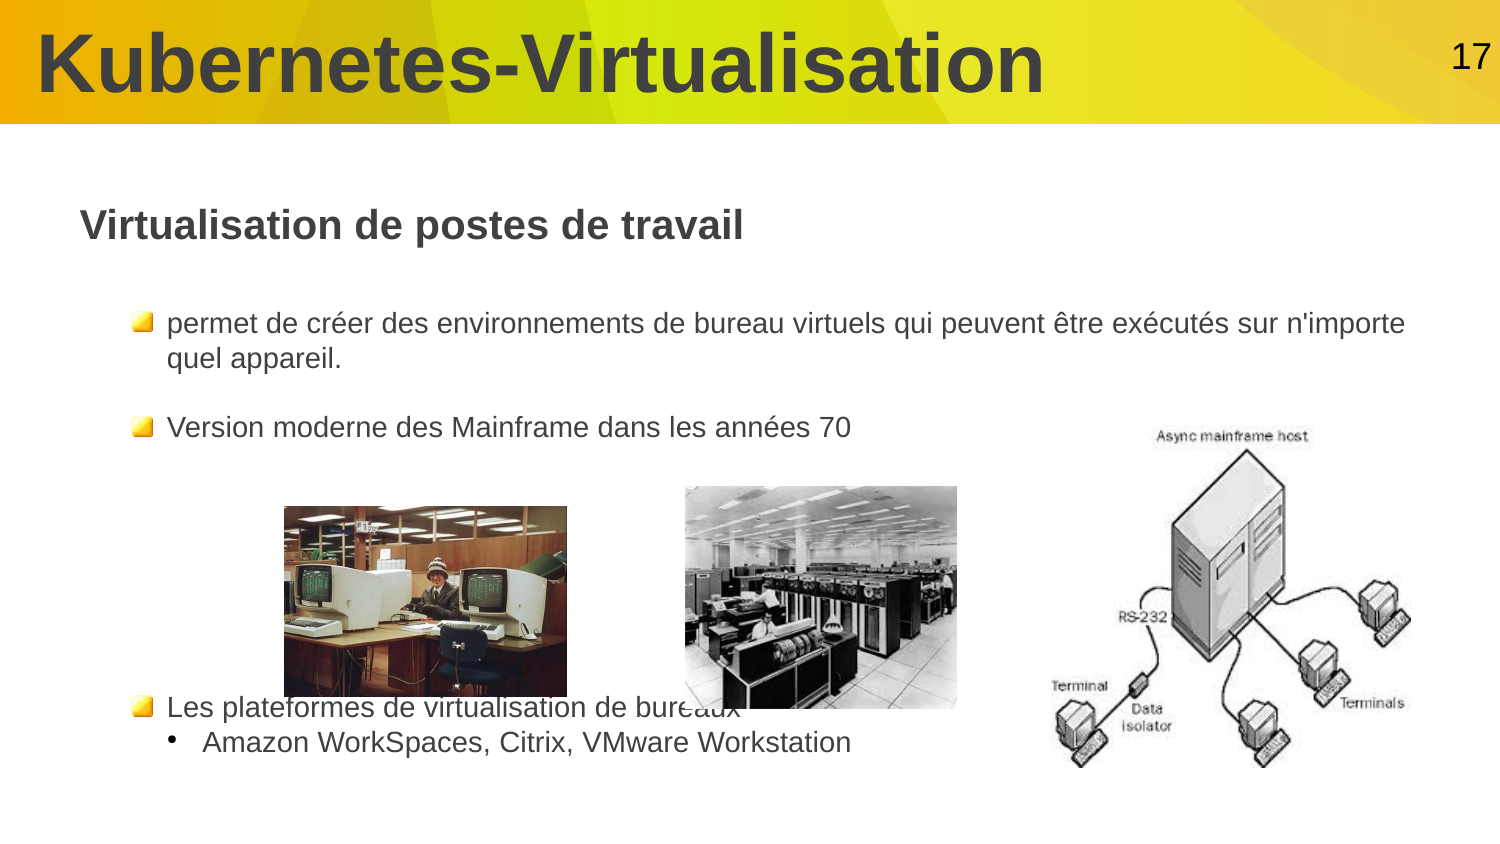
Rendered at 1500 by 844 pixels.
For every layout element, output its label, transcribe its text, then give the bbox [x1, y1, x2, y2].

picture [0, 0, 1500, 844]
text_box <numéro> [1321, 35, 1493, 106]
text_box Virtualisation de postes de travail [64, 185, 1459, 261]
text_box Kubernetes-Virtualisation [0, 0, 1498, 130]
text_box permet de créer des environnements de bureau virtuels qui peuvent être exécutés sur n'importe quel appareil. Version moderne des Mainframe dans les années 70 Les plateformes de virtualisation de bureaux Amazon WorkSpaces, Citrix, VMware Workstation [66, 296, 1441, 721]
